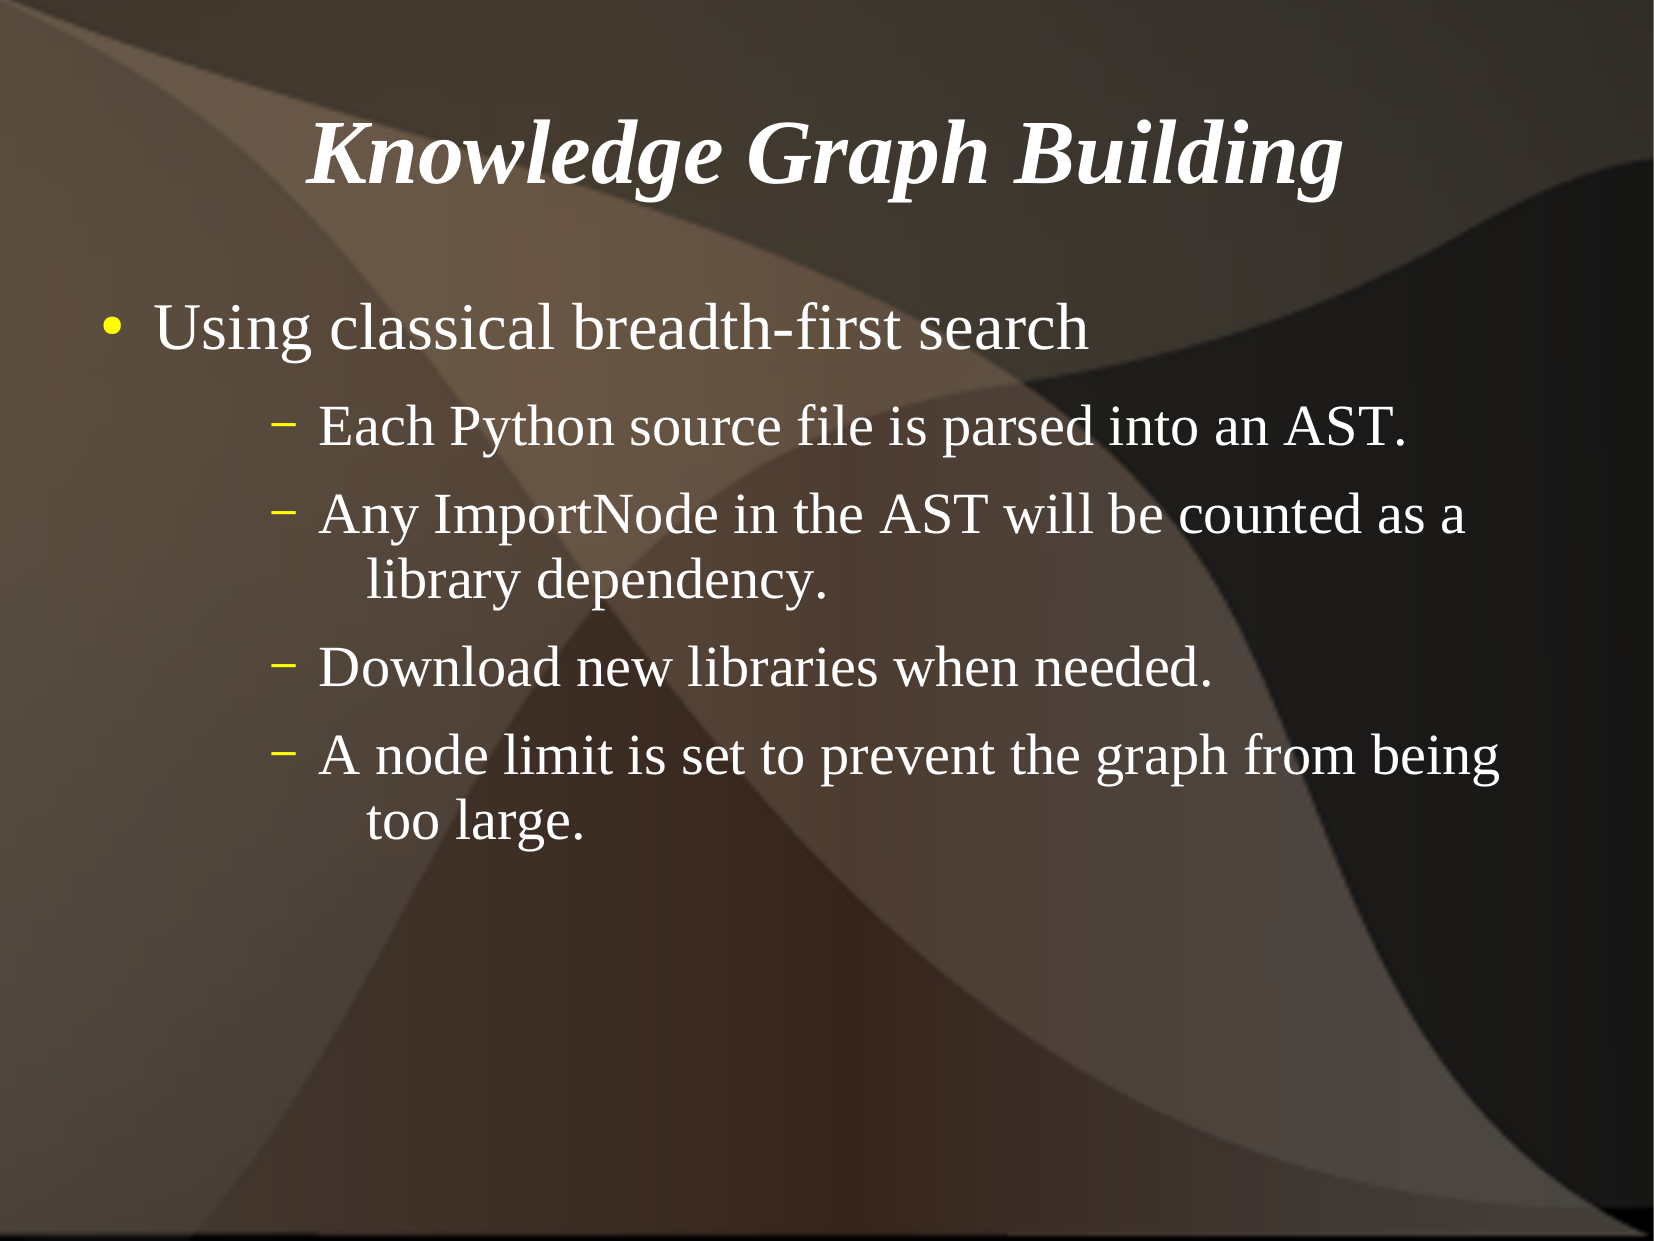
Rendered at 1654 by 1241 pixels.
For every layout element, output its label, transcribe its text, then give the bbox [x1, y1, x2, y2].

list Using classical breadth-first search Each Python source file is parsed into an AST. Any ImportNode in the AST will be counted as a library dependency. Download new libraries when needed. A node limit is set to prevent the graph from being too large. [82, 290, 1571, 1094]
picture [0, 0, 1654, 1241]
title Knowledge Graph Building [82, 49, 1571, 257]
